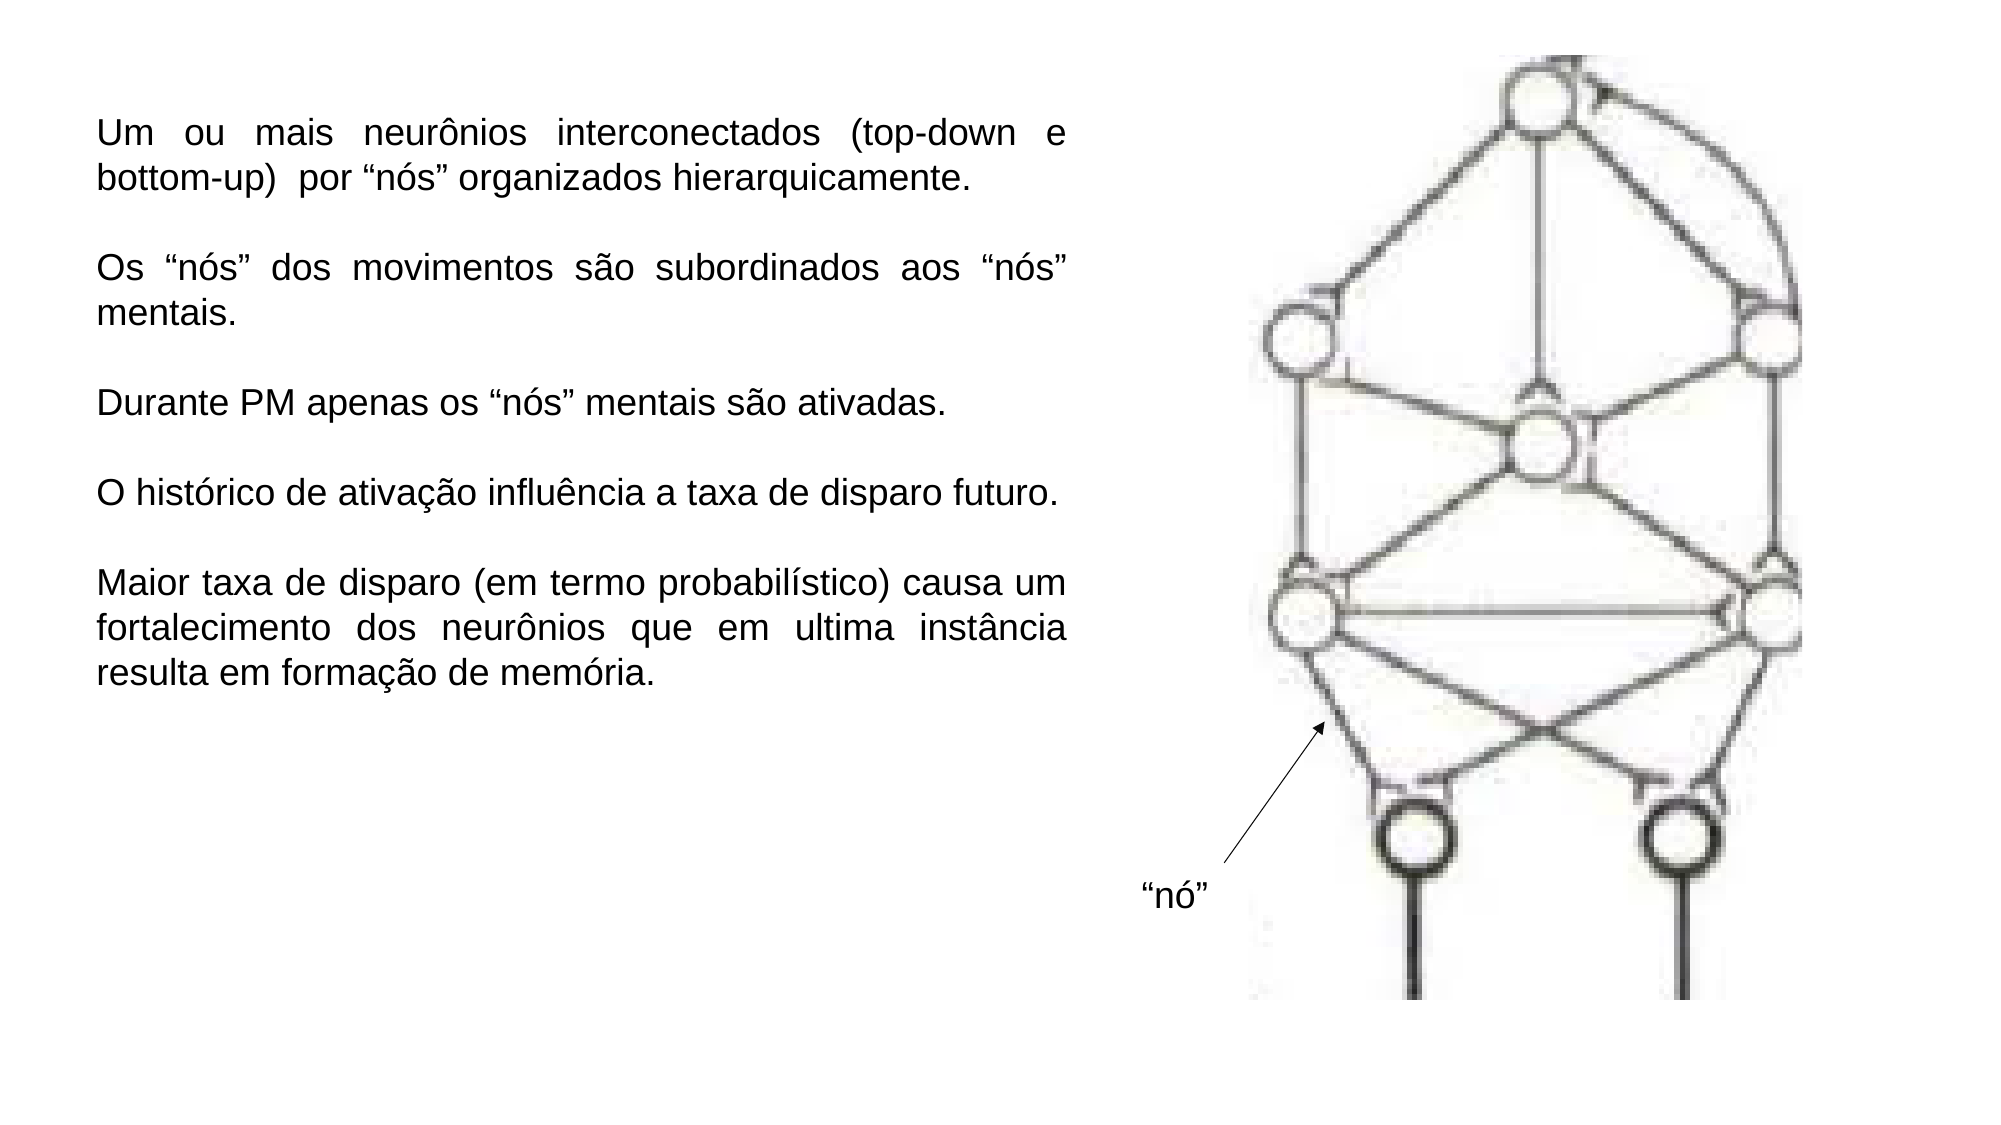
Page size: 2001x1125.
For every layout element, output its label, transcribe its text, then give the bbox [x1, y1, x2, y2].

picture [1248, 55, 1803, 1000]
text_box “nó” [1126, 863, 1224, 924]
text_box Um ou mais neurônios interconectados (top-down e bottom-up) por “nós” organizados hierarquicamente. Os “nós” dos movimentos são subordinados aos “nós” mentais. Durante PM apenas os “nós” mentais são ativadas. O histórico de ativação influência a taxa de disparo futuro. Maior taxa de disparo (em termo probabilístico) causa um fortalecimento dos neurônios que em ultima instância resulta em formação de memória. [81, 100, 1082, 701]
